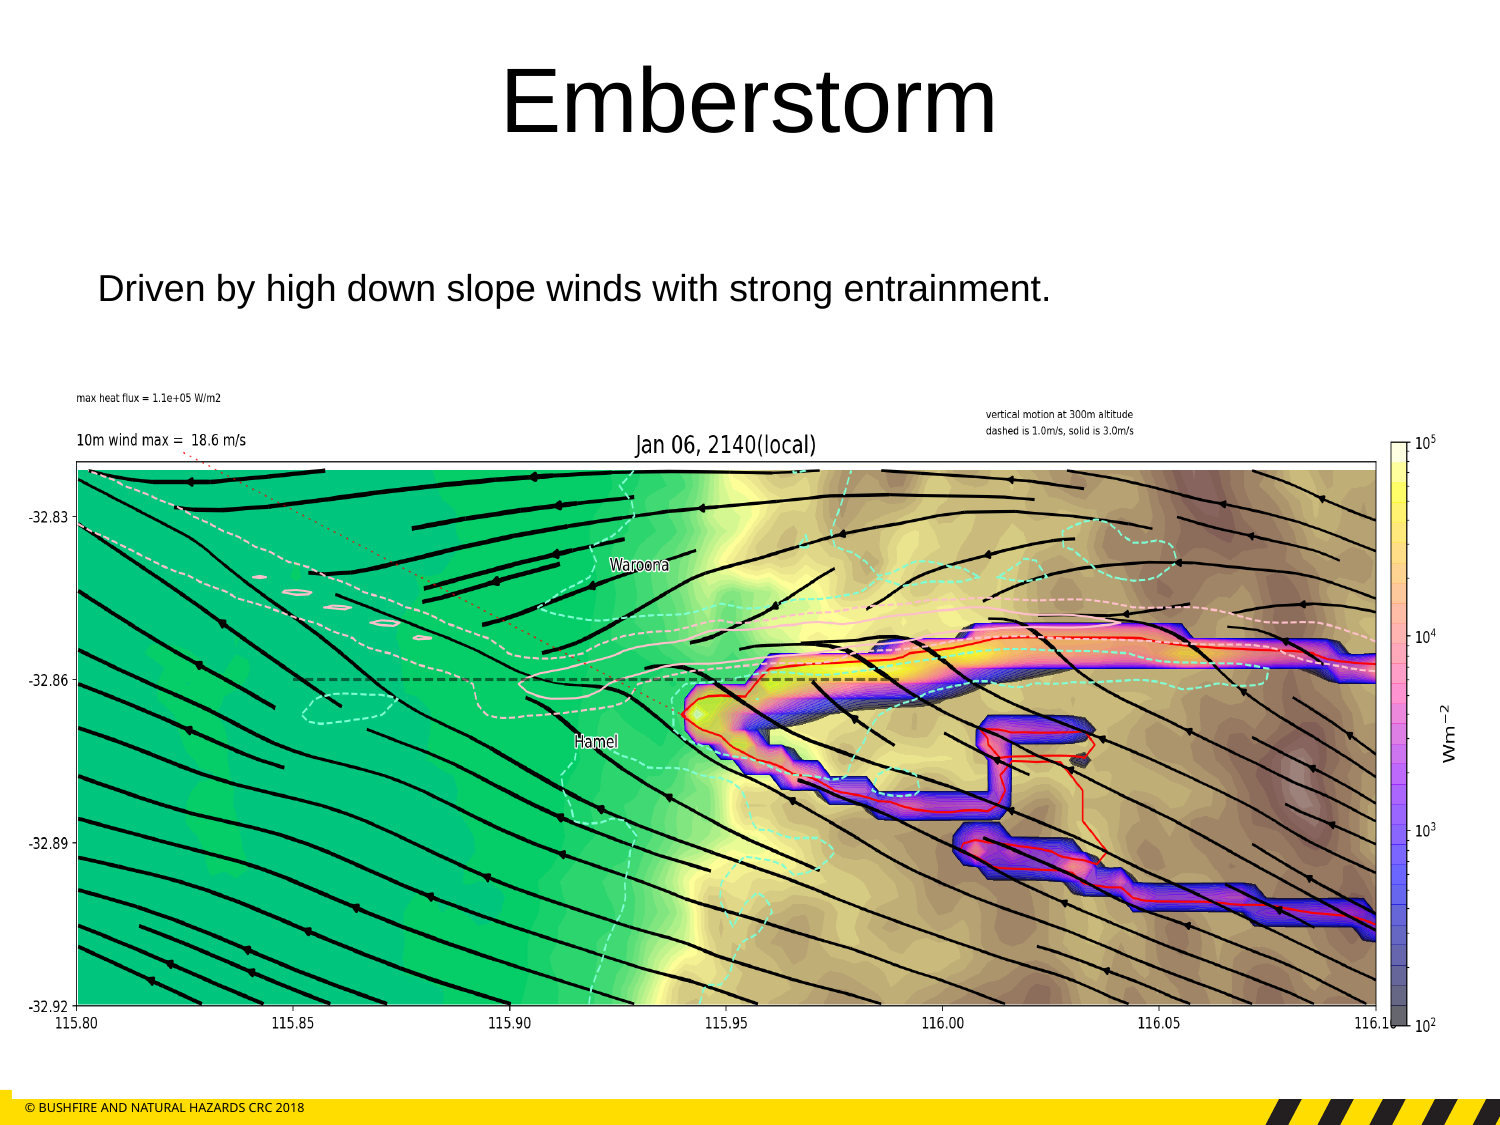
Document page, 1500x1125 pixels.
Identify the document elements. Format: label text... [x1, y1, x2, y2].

picture [11, 354, 1500, 1099]
title Emberstorm [82, 23, 1418, 168]
text_box Driven by high down slope winds with strong entrainment. [82, 259, 1347, 343]
